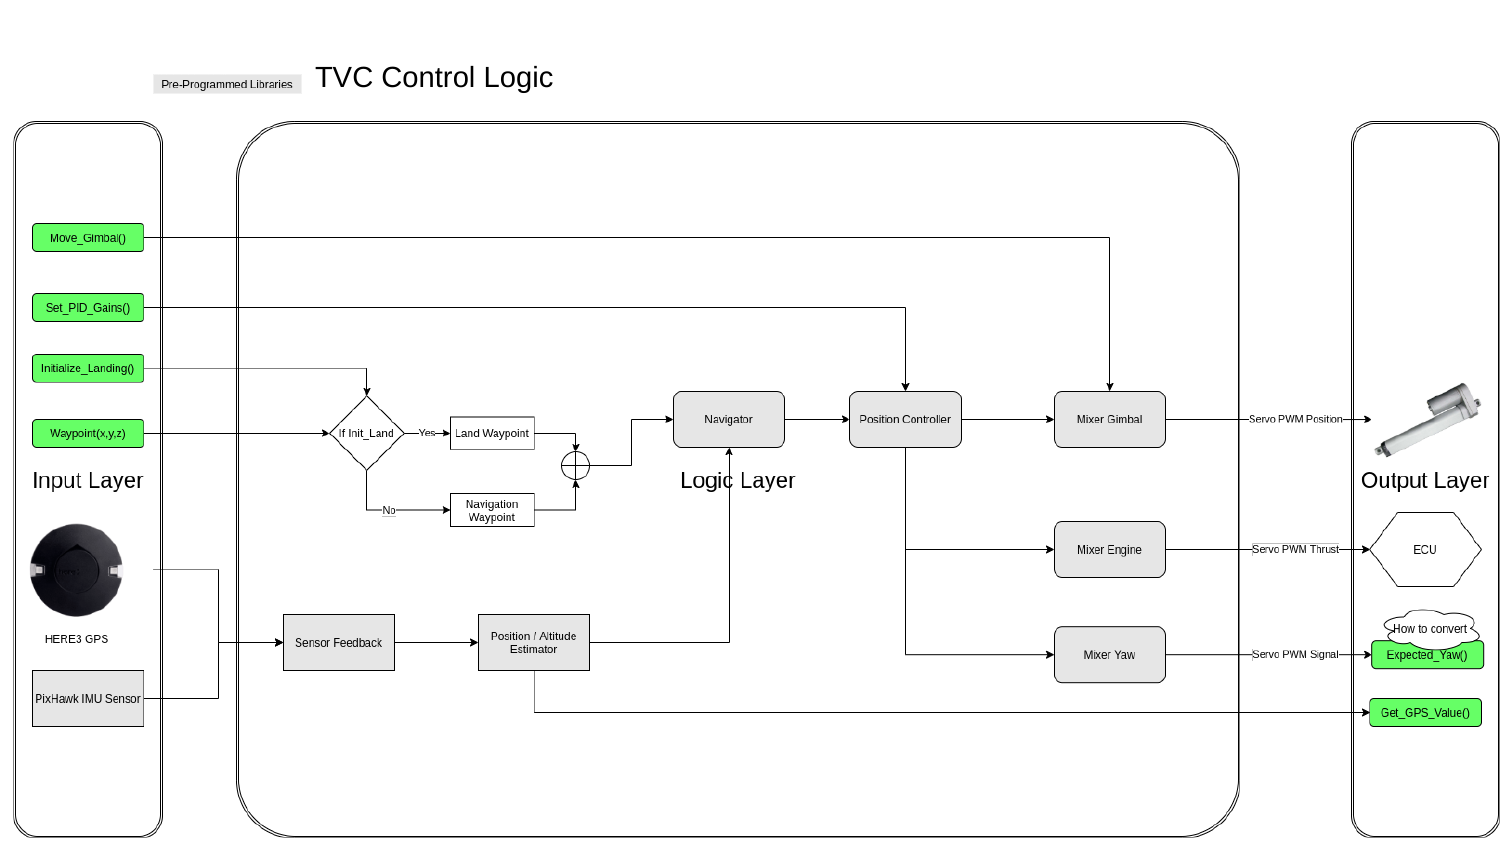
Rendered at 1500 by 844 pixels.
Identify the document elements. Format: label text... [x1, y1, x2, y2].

picture [0, 74, 1500, 838]
title TVC Control Logic [315, 30, 1500, 74]
